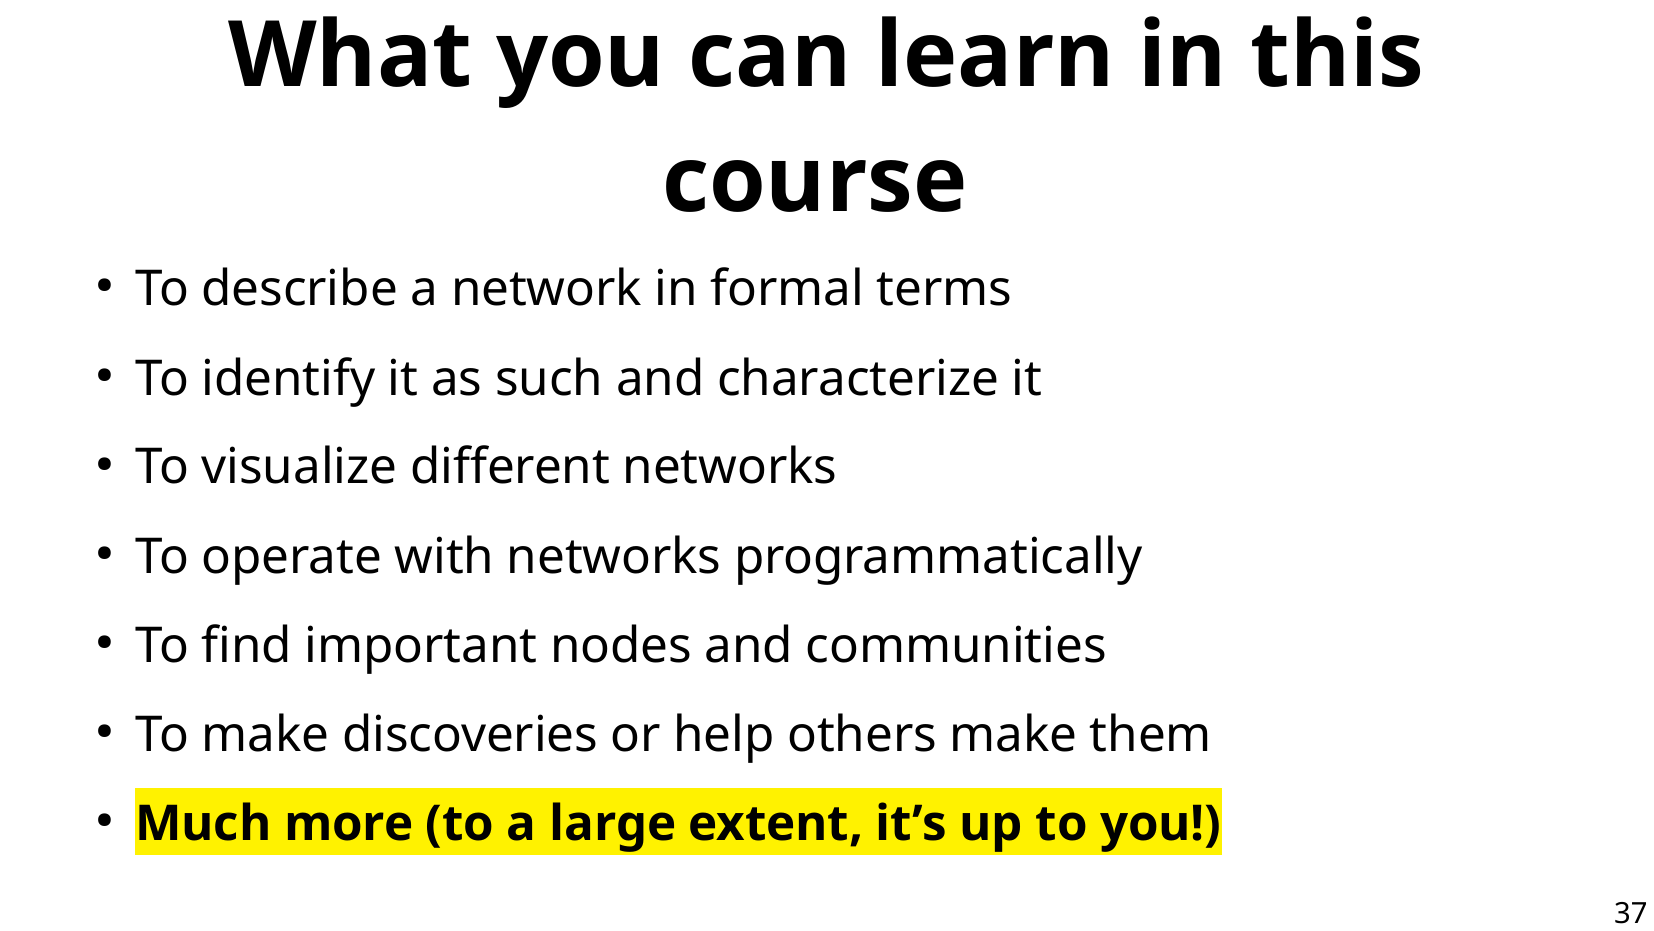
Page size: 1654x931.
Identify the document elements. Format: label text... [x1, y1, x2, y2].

list To describe a network in formal terms To identify it as such and characterize it To visualize different networks To operate with networks programmatically To find important nodes and communities To make discoveries or help others make them Much more (to a large extent, it’s up to you!) [82, 253, 1571, 856]
title What you can learn in this course [82, 1, 1571, 226]
